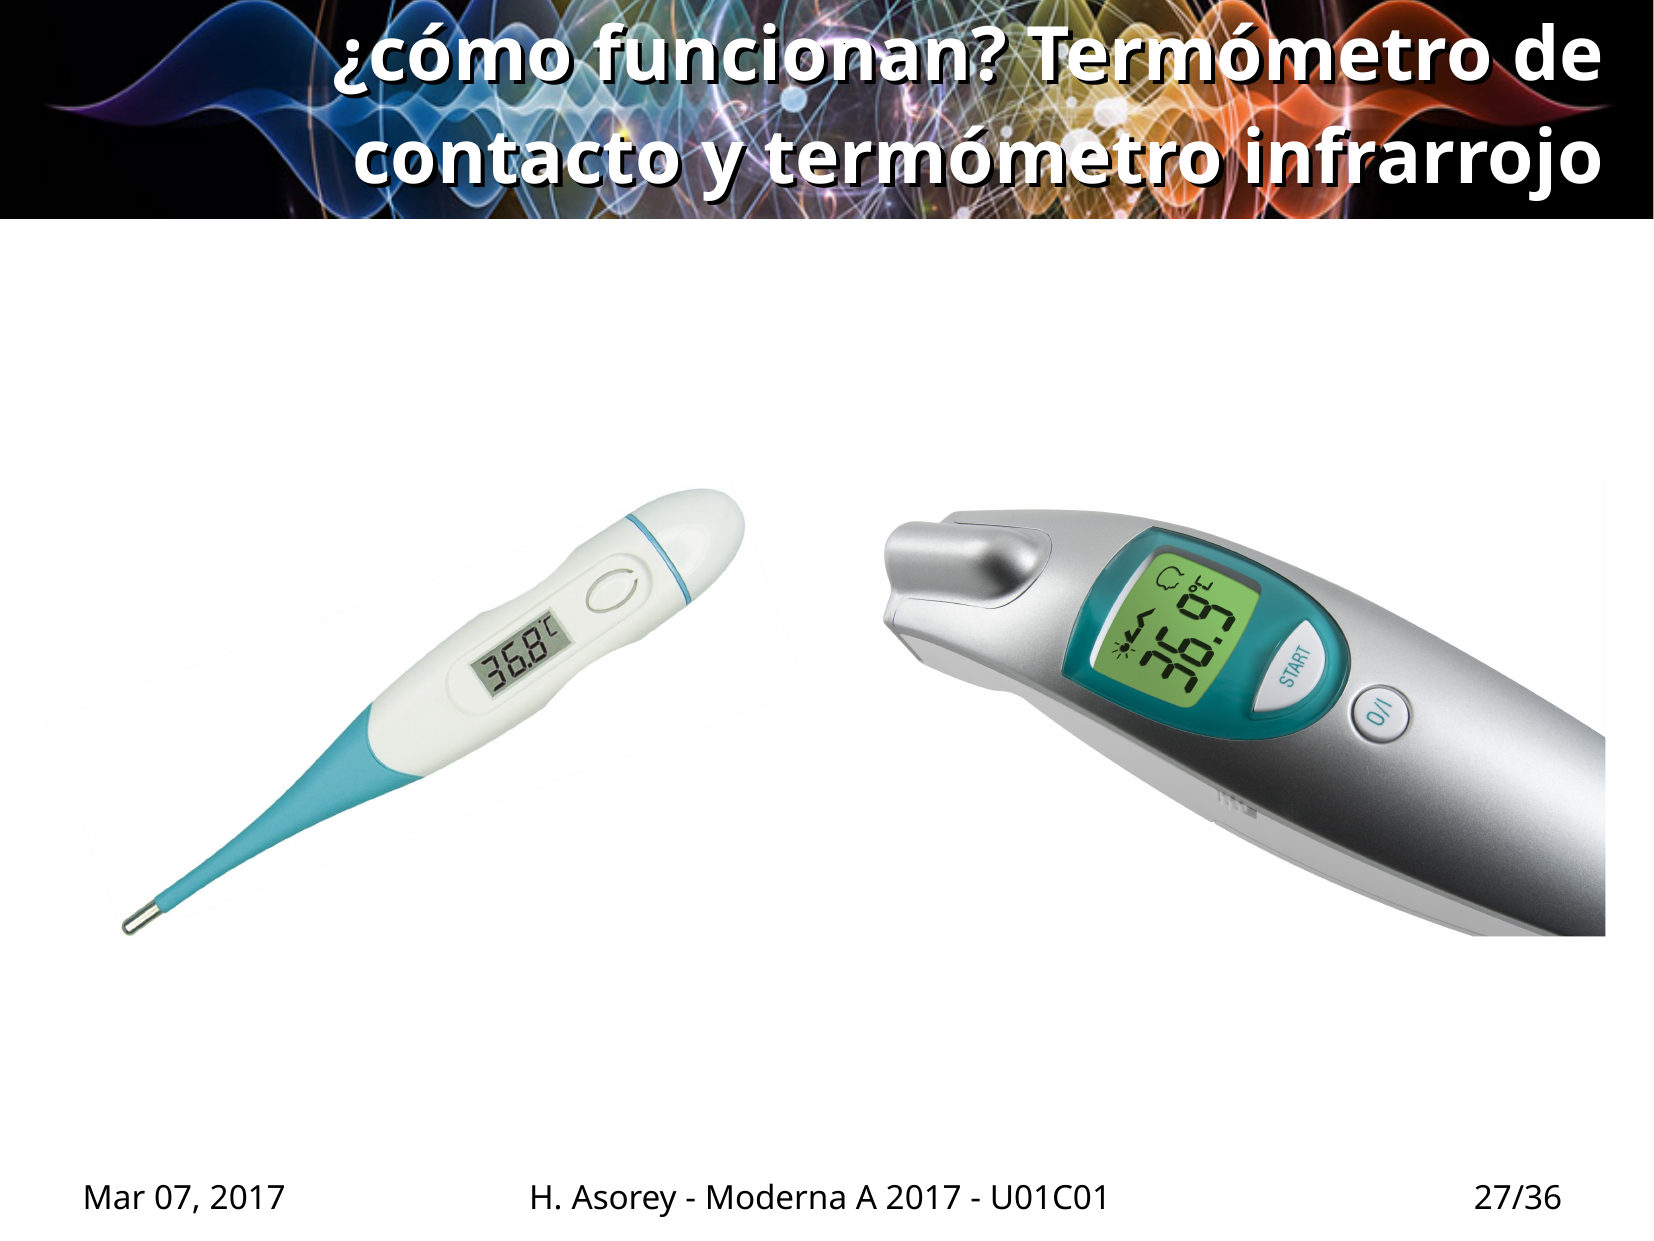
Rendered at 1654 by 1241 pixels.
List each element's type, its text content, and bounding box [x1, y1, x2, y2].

picture [45, 472, 807, 938]
title ¿cómo funcionan? Termómetro de contacto y termómetro infrarrojo [45, 11, 1606, 195]
picture [0, 0, 1654, 219]
picture [844, 473, 1606, 937]
